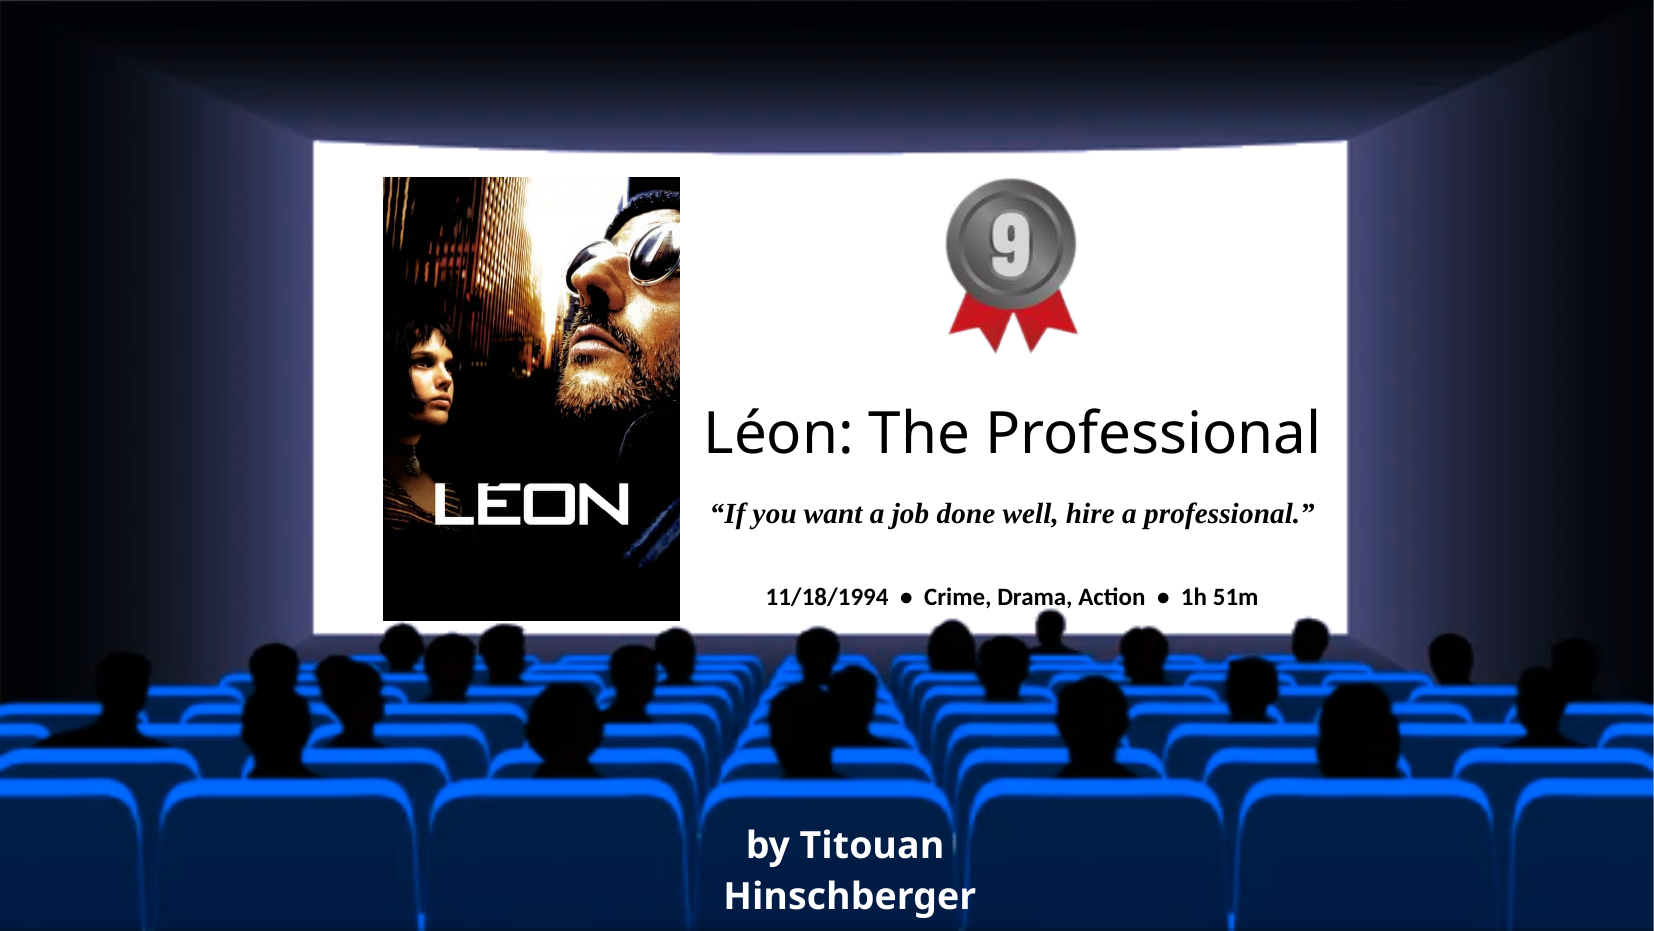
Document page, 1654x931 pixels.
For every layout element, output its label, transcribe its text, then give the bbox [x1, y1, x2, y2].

picture [0, 0, 1654, 931]
text_box Léon: The Professional [685, 384, 1341, 470]
text_box 11/18/1994 • Crime, Drama, Action • 1h 51m [679, 578, 1347, 619]
text_box “If you want a job done well, hire a professional.” [685, 490, 1341, 538]
